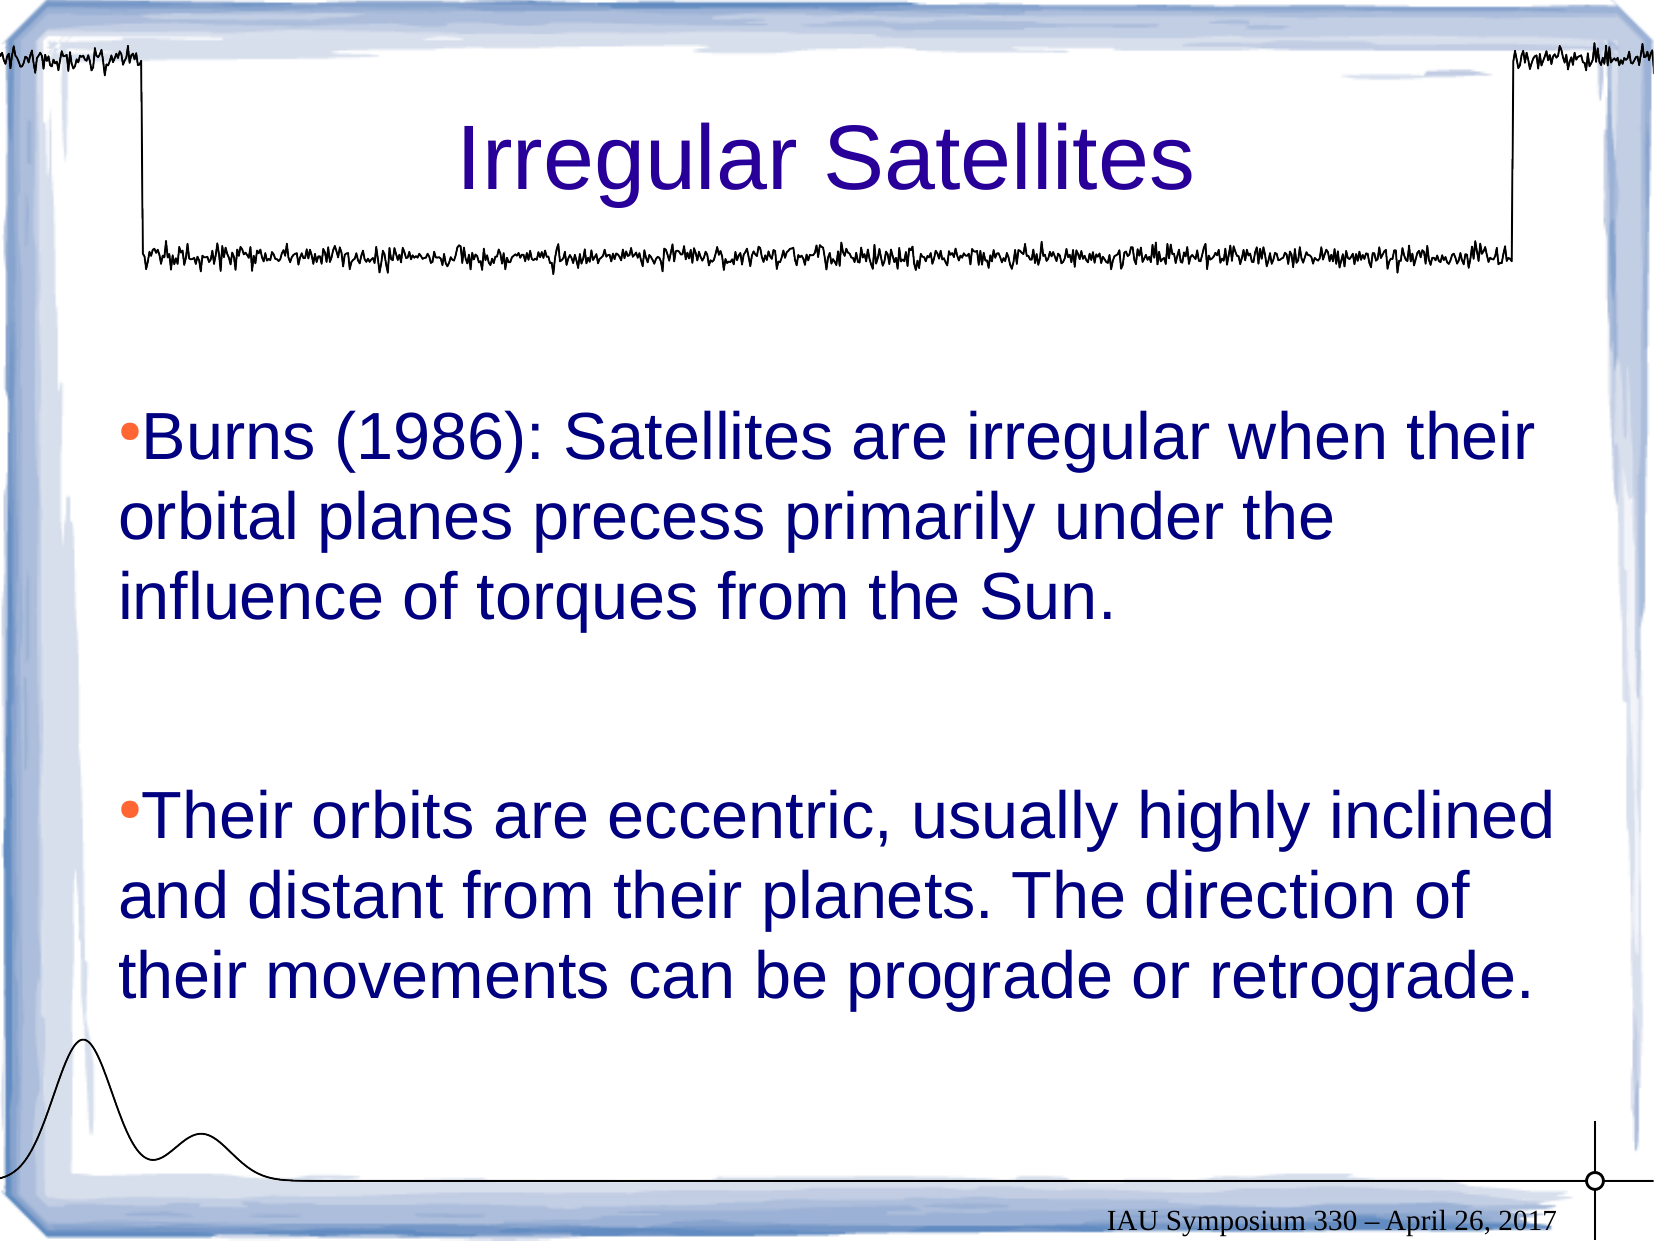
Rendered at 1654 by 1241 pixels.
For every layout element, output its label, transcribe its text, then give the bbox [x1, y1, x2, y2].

title Irregular Satellites [82, 49, 1571, 257]
list Burns (1986): Satellites are irregular when their orbital planes precess primarily under the influence of torques from the Sun. Their orbits are eccentric, usually highly inclined and distant from their planets. The direction of their movements can be prograde or retrograde. [118, 283, 1571, 1045]
text_box IAU Symposium 330 – April 26, 2017 [1070, 1201, 1595, 1232]
picture [0, 0, 1654, 1241]
